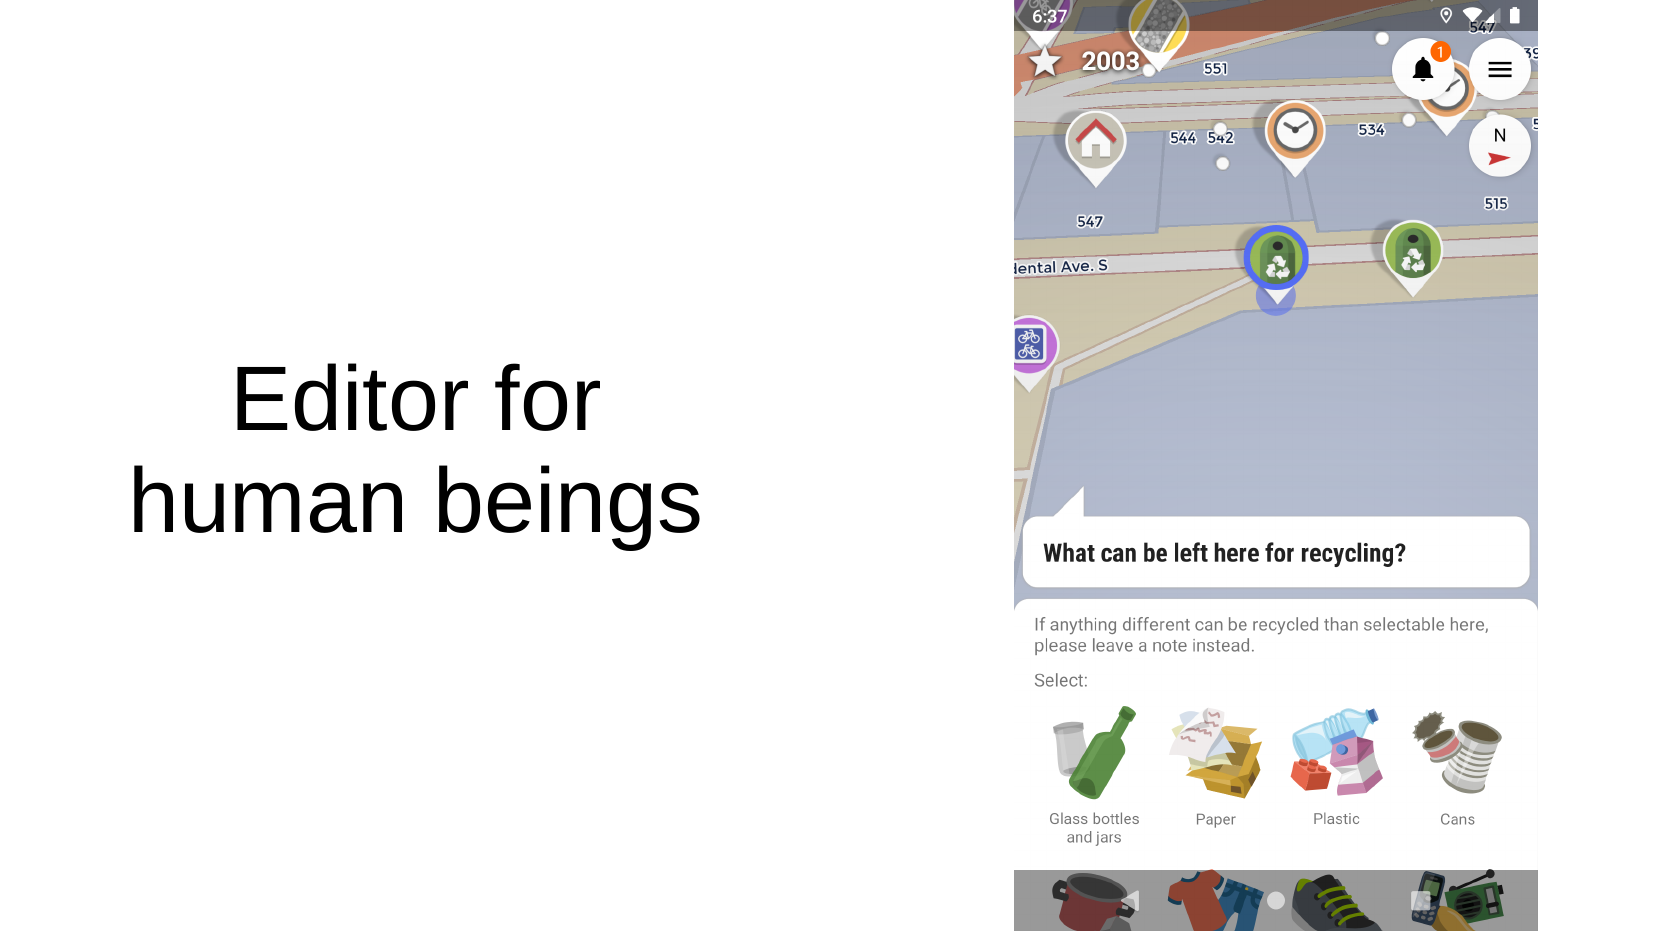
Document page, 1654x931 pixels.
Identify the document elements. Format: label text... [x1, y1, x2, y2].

picture [1014, 0, 1538, 931]
title Editor for human beings [82, 37, 751, 863]
